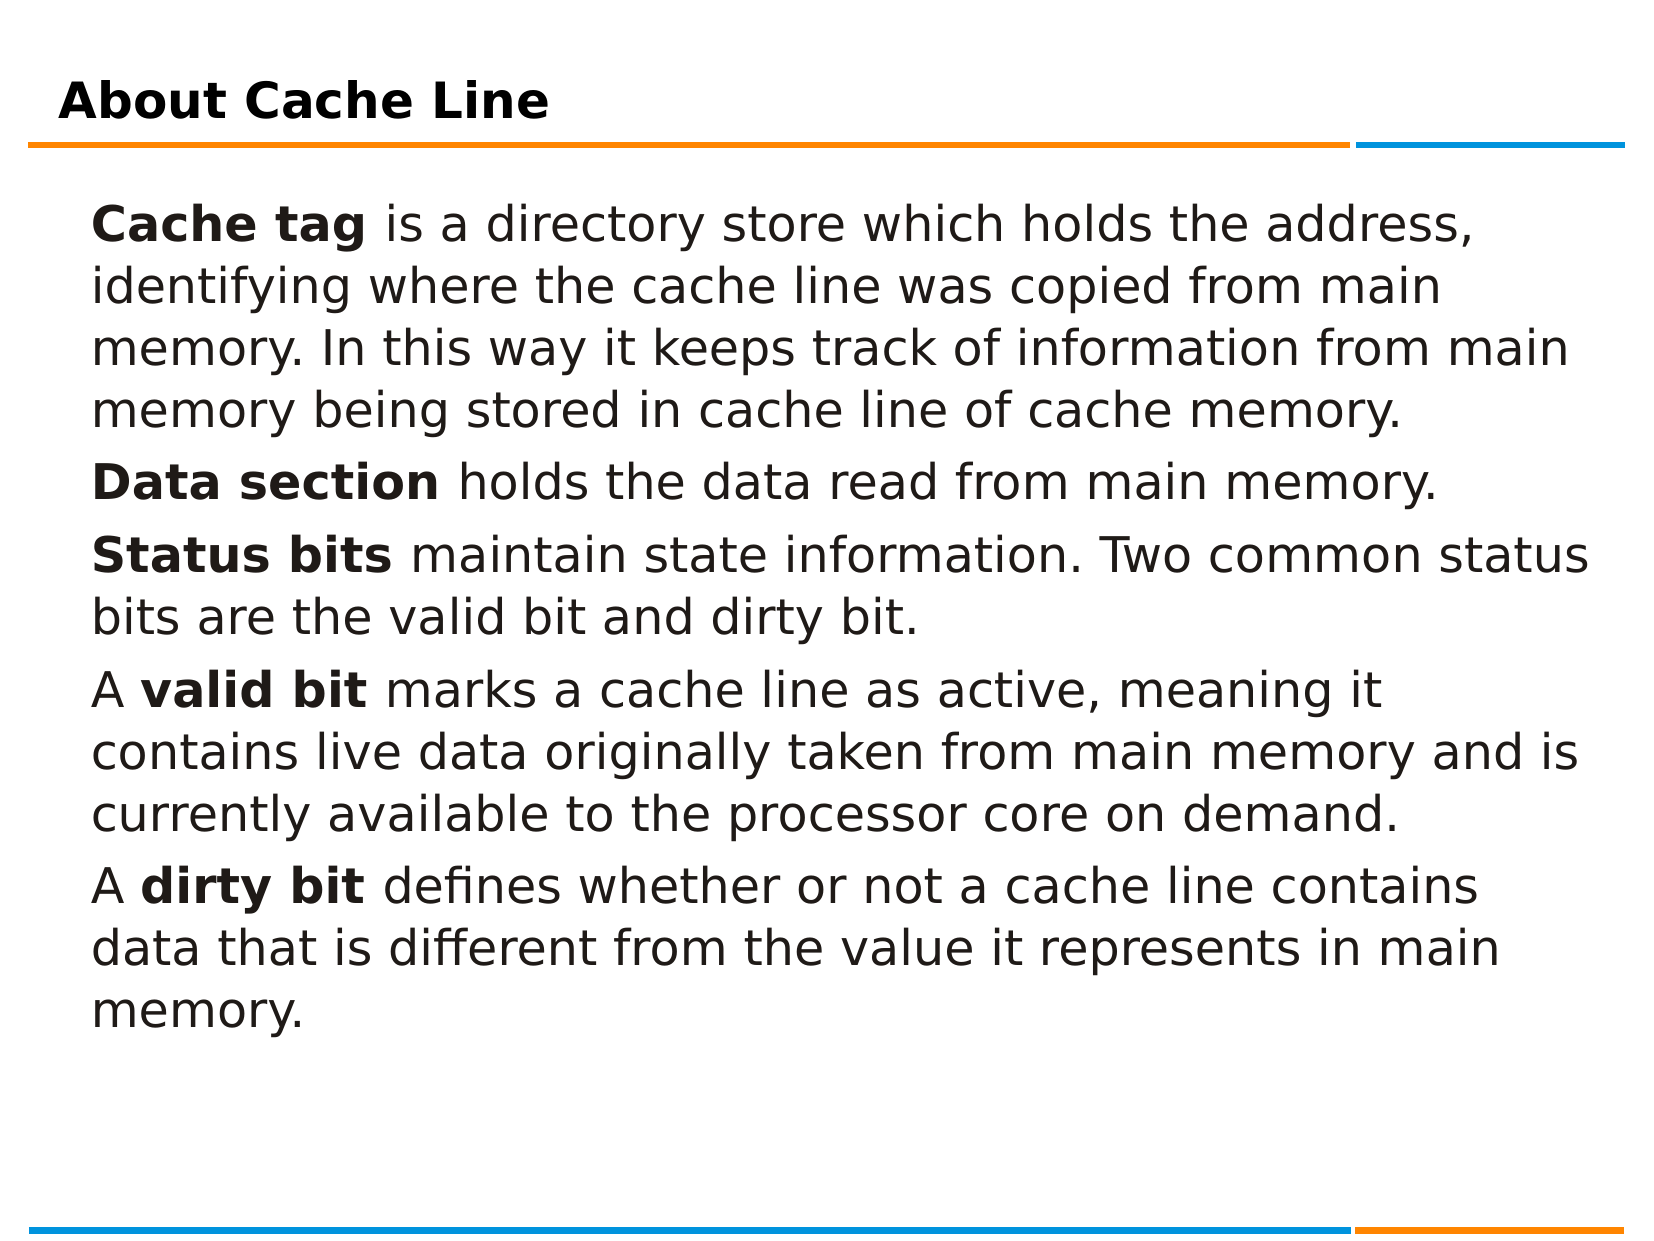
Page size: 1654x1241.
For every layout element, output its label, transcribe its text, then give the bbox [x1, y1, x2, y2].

text_box identifying where the cache line was copied from main [90, 257, 1459, 318]
text_box A dirty bit defines whether or not a cache line contains [90, 857, 1497, 919]
text_box memory. In this way it keeps track of information from main [90, 319, 1587, 380]
text_box contains live data originally taken from main memory and is [90, 723, 1597, 784]
text_box data that is different from the value it represents in main [90, 919, 1517, 981]
text_box Cache tag is a directory store which holds the address, [90, 195, 1491, 256]
text_box memory being stored in cache line of cache memory. [90, 381, 1404, 442]
text_box About Cache Line [58, 71, 551, 134]
text_box bits are the valid bit and dirty bit. [90, 588, 937, 650]
text_box currently available to the processor core on demand. [90, 785, 1416, 846]
text_box A valid bit marks a cache line as active, meaning it [90, 661, 1400, 722]
text_box memory. [90, 981, 322, 1043]
text_box Status bits maintain state information. Two common status [90, 526, 1607, 588]
text_box Data section holds the data read from main memory. [90, 454, 1440, 515]
